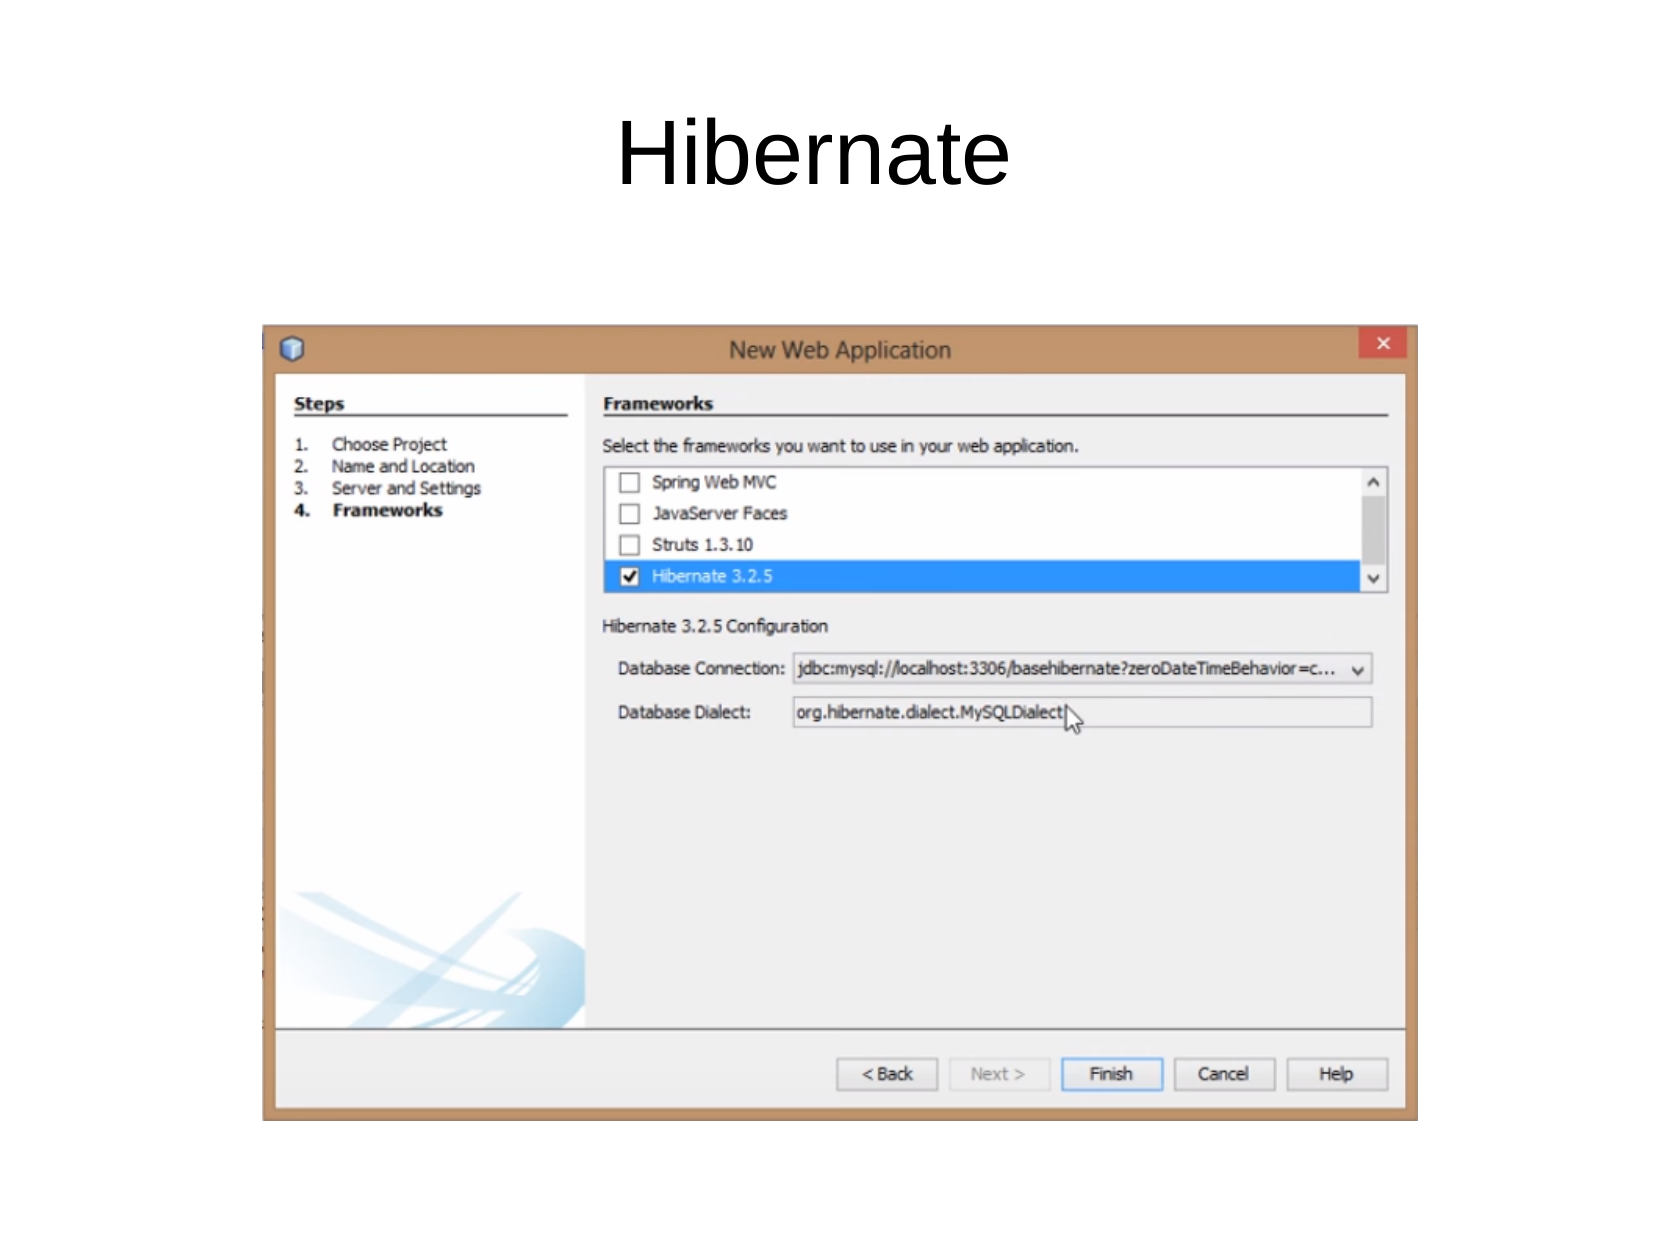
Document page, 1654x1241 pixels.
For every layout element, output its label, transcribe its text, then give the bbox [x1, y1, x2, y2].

title Hibernate [82, 49, 1571, 257]
picture [262, 324, 1418, 1121]
